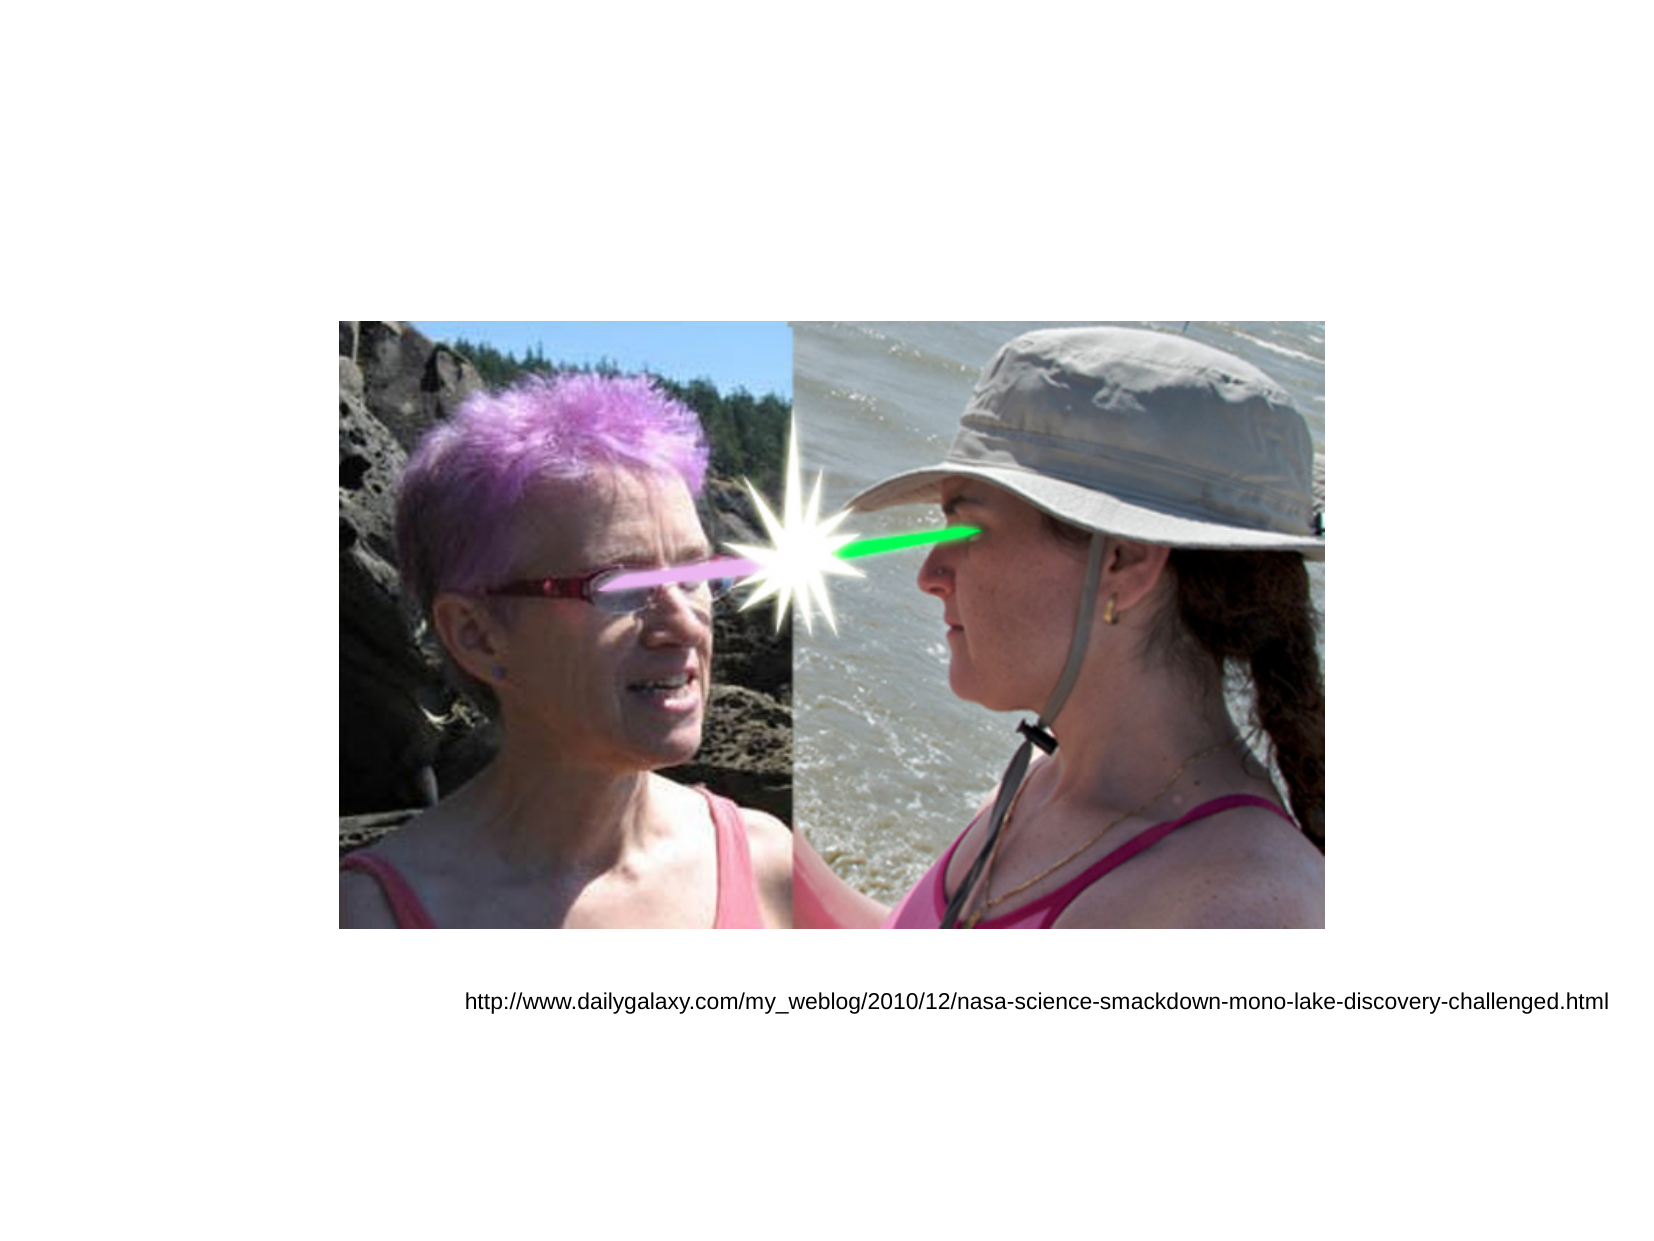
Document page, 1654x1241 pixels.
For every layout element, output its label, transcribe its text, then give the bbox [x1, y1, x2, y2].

picture [339, 321, 1325, 929]
text_box http://www.dailygalaxy.com/my_weblog/2010/12/nasa-science-smackdown-mono-lake-discovery-challenged.html [450, 981, 1654, 1081]
